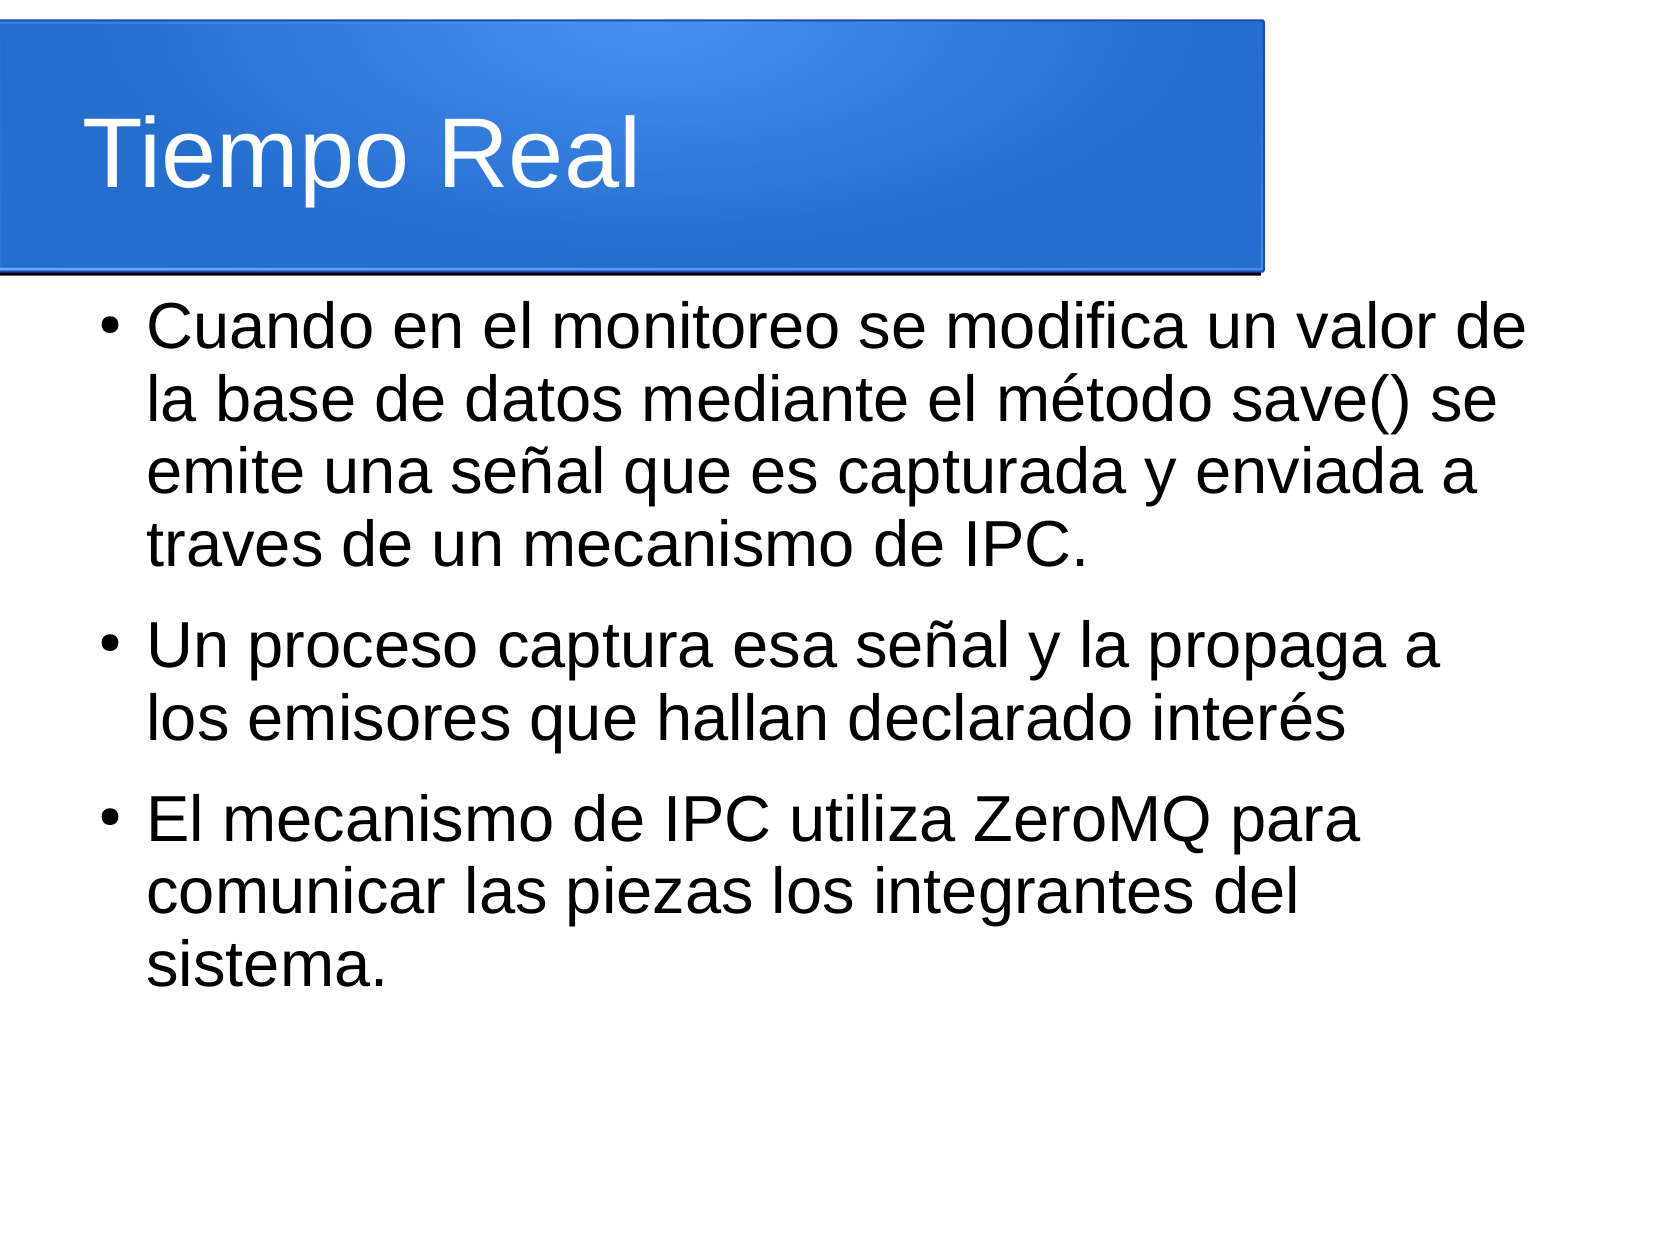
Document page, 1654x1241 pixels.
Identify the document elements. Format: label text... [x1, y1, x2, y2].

list Cuando en el monitoreo se modifica un valor de la base de datos mediante el método save() se emite una señal que es capturada y enviada a traves de un mecanismo de IPC. Un proceso captura esa señal y la propaga a los emisores que hallan declarado interés El mecanismo de IPC utiliza ZeroMQ para comunicar las piezas los integrantes del sistema. [82, 290, 1538, 1010]
title Tiempo Real [82, 49, 1250, 257]
